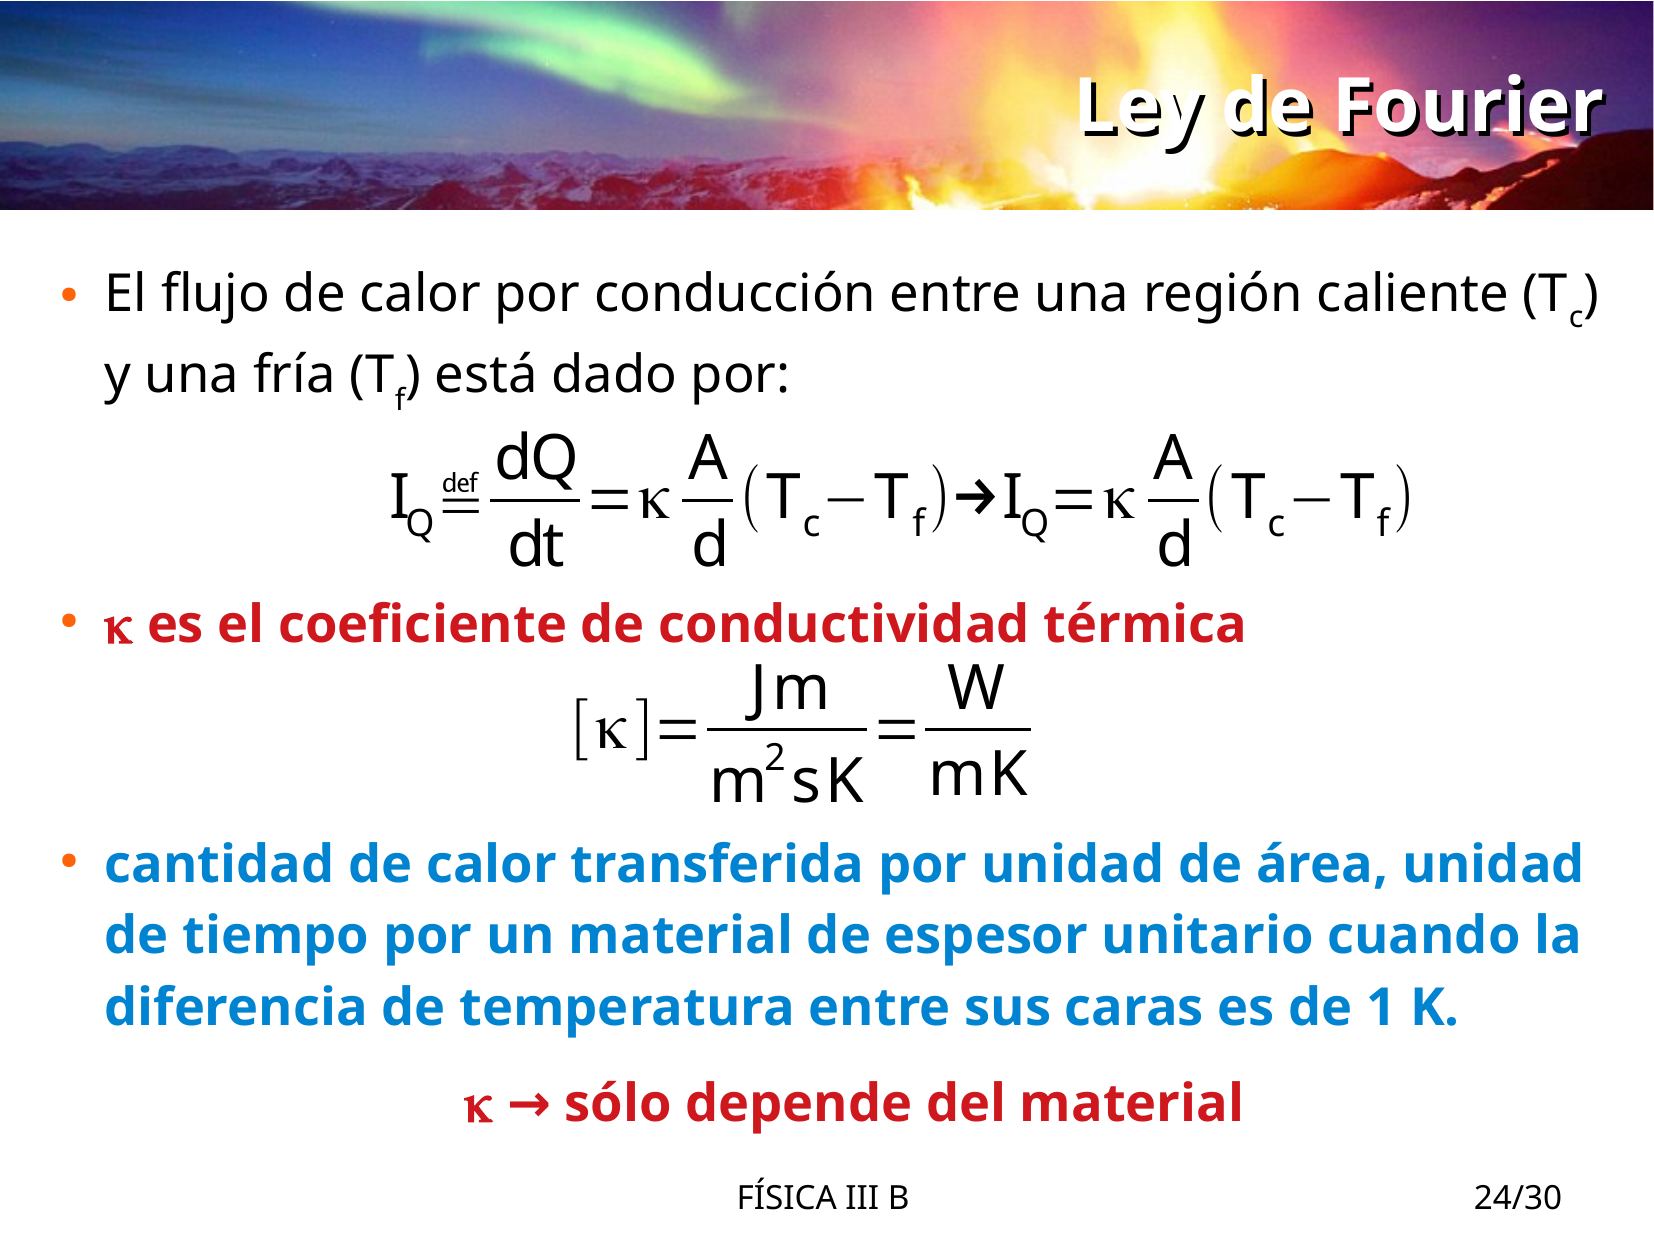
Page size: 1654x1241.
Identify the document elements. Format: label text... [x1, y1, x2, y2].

list El flujo de calor por conducción entre una región caliente (Tc) y una fría (Tf) está dado por: k es el coeficiente de conductividad térmica cantidad de calor transferida por unidad de área, unidad de tiempo por un material de espesor unitario cuando la diferencia de temperatura entre sus caras es de 1 K. k → sólo depende del material [45, 255, 1606, 1156]
title Ley de Fourier [45, 15, 1606, 191]
chart [566, 649, 1041, 818]
chart [383, 419, 1421, 582]
picture [0, 1, 1654, 210]
